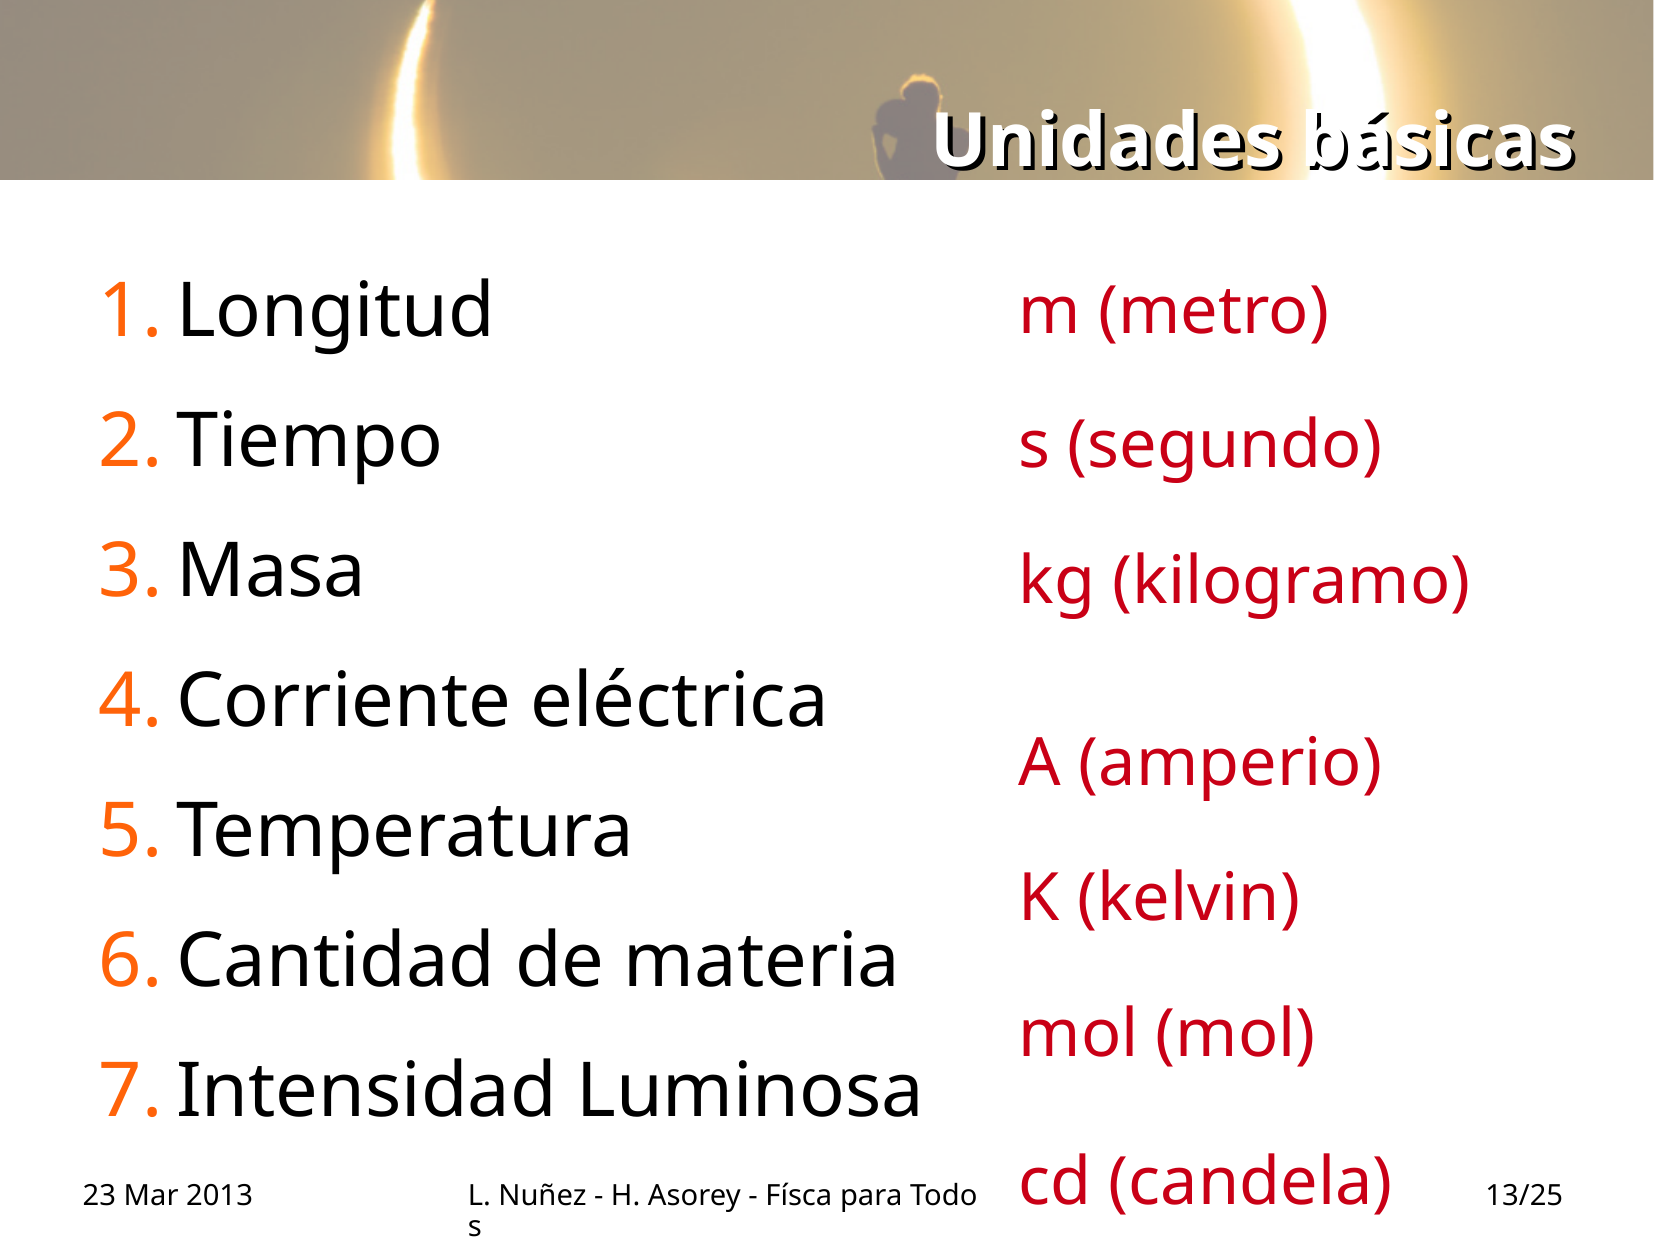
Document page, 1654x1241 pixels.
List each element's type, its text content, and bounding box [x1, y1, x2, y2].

text_box m (metro) s (segundo) kg (kilogramo) A (amperio) K (kelvin) mol (mol) cd (candela) [930, 255, 1636, 1193]
list Longitud Tiempo Masa Corriente eléctrica Temperatura Cantidad de materia Intensidad Luminosa [82, 255, 930, 1141]
picture [0, 0, 1654, 180]
title Unidades básicas [86, 49, 1576, 226]
